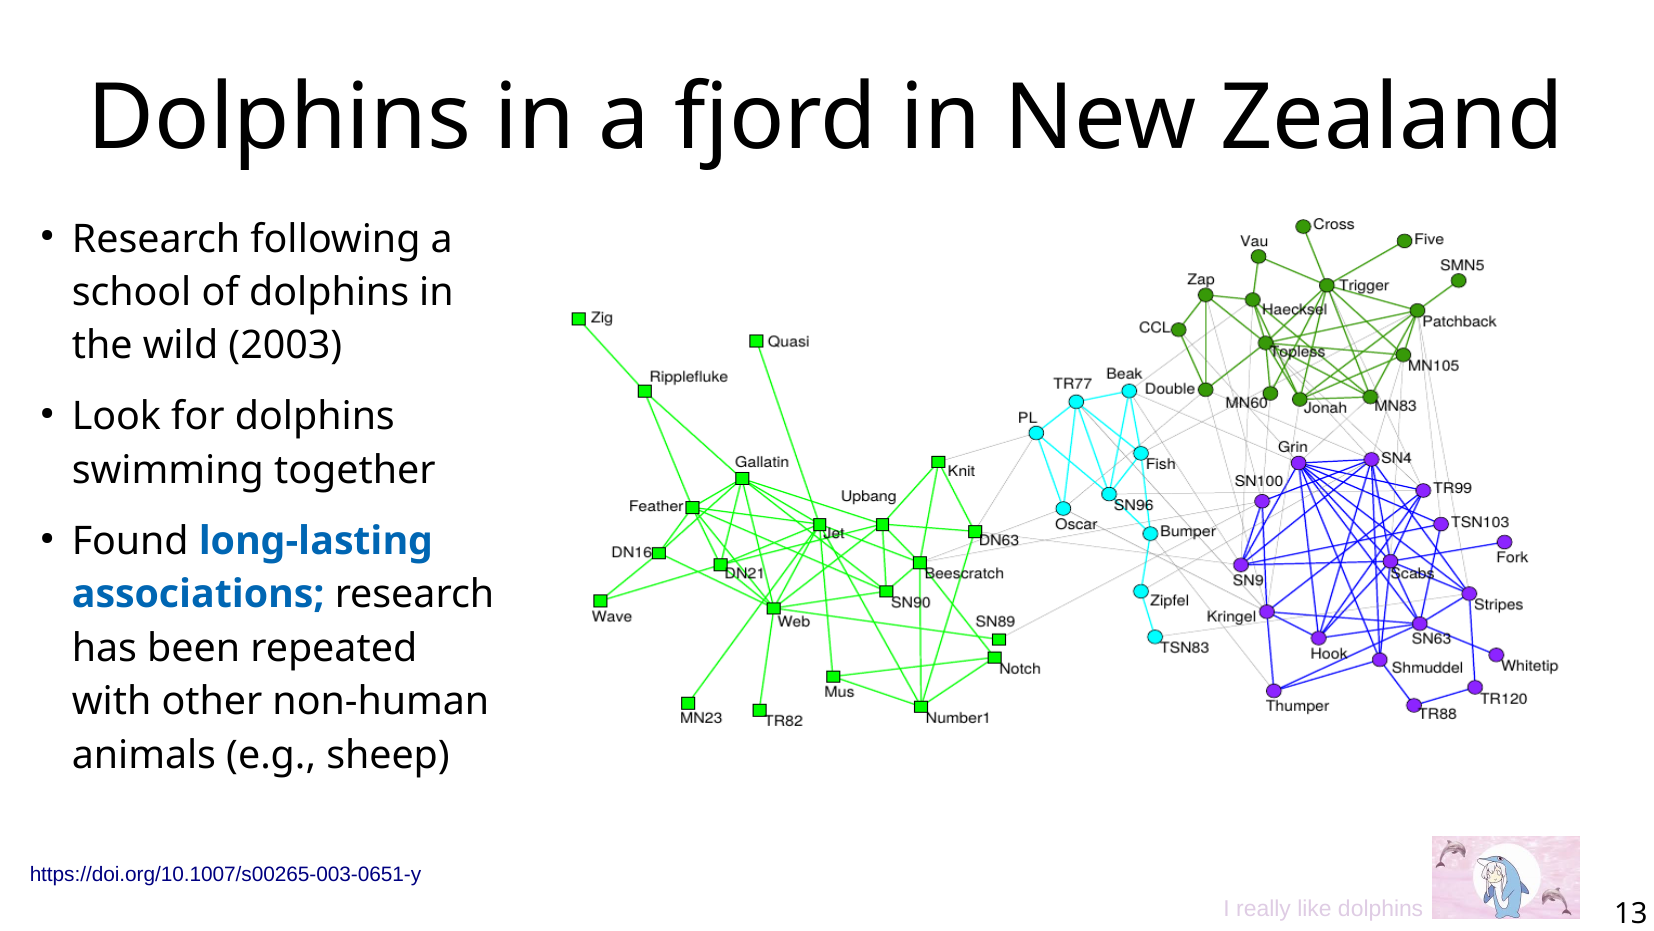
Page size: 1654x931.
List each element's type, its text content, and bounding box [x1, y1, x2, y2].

text_box https://doi.org/10.1007/s00265-003-0651-y [15, 855, 437, 894]
picture [1432, 836, 1580, 919]
list Research following a school of dolphins in the wild (2003) Look for dolphins swimming together Found long-lasting associations; research has been repeated with other non-human animals (e.g., sheep) [30, 210, 496, 826]
text_box I really like dolphins [1208, 887, 1456, 929]
picture [510, 199, 1604, 766]
title Dolphins in a fjord in New Zealand [82, 1, 1571, 226]
